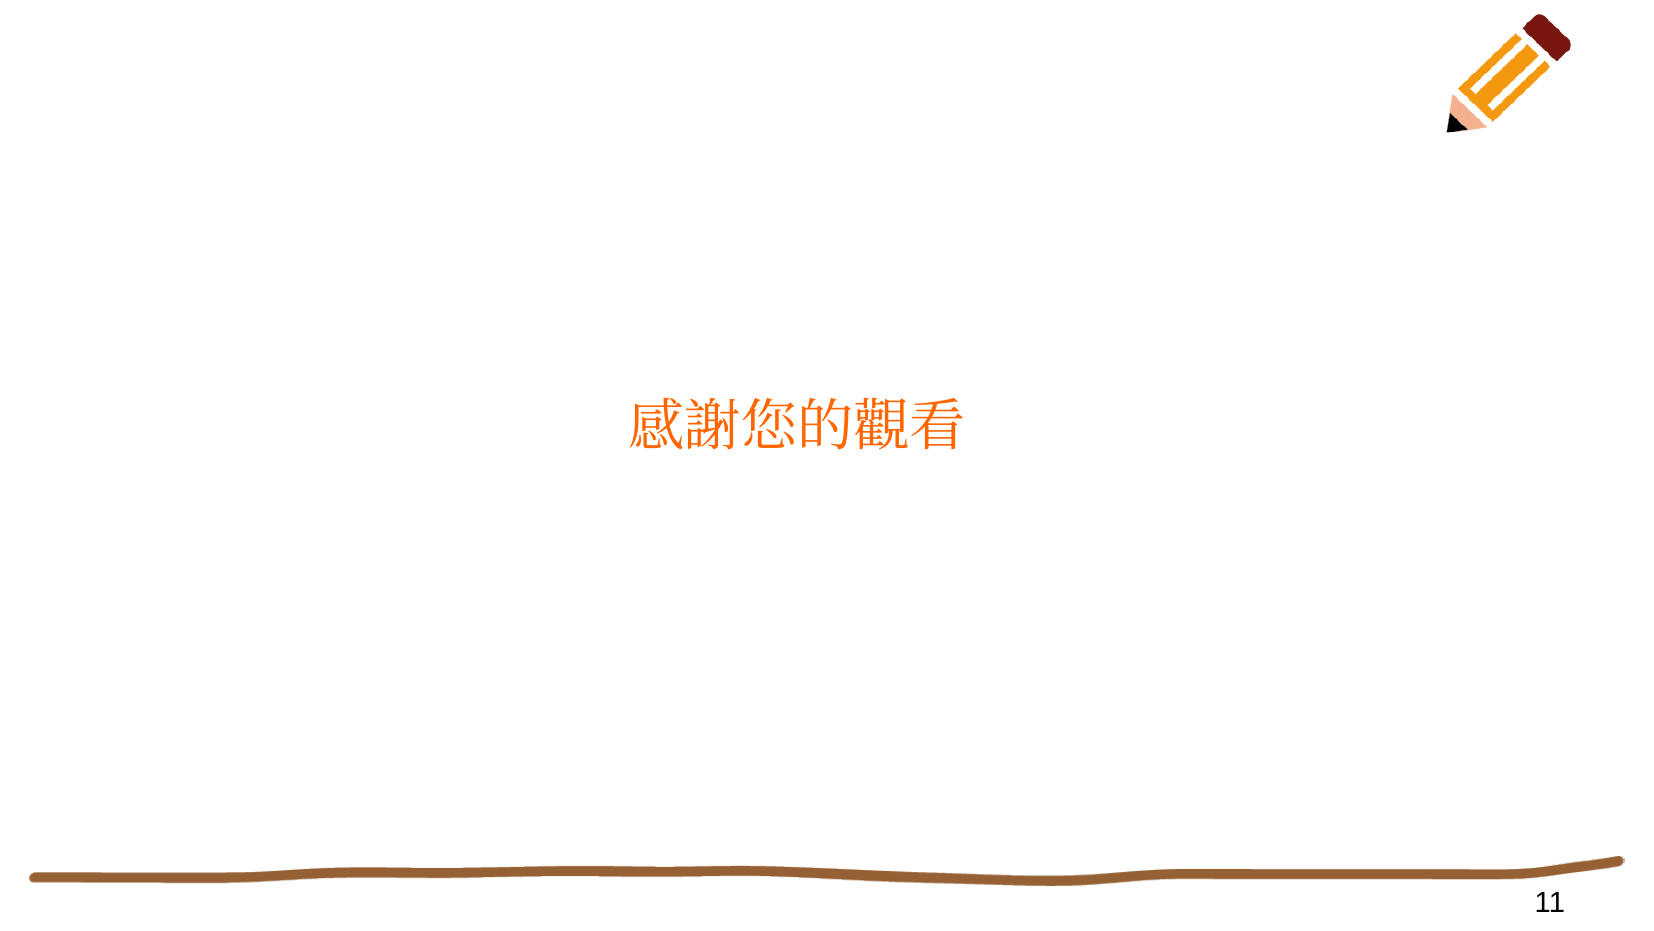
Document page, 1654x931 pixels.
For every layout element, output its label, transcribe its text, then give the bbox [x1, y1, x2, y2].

picture [29, 856, 1625, 886]
picture [1446, 14, 1571, 133]
title 感謝您的觀看 [118, 369, 1477, 473]
